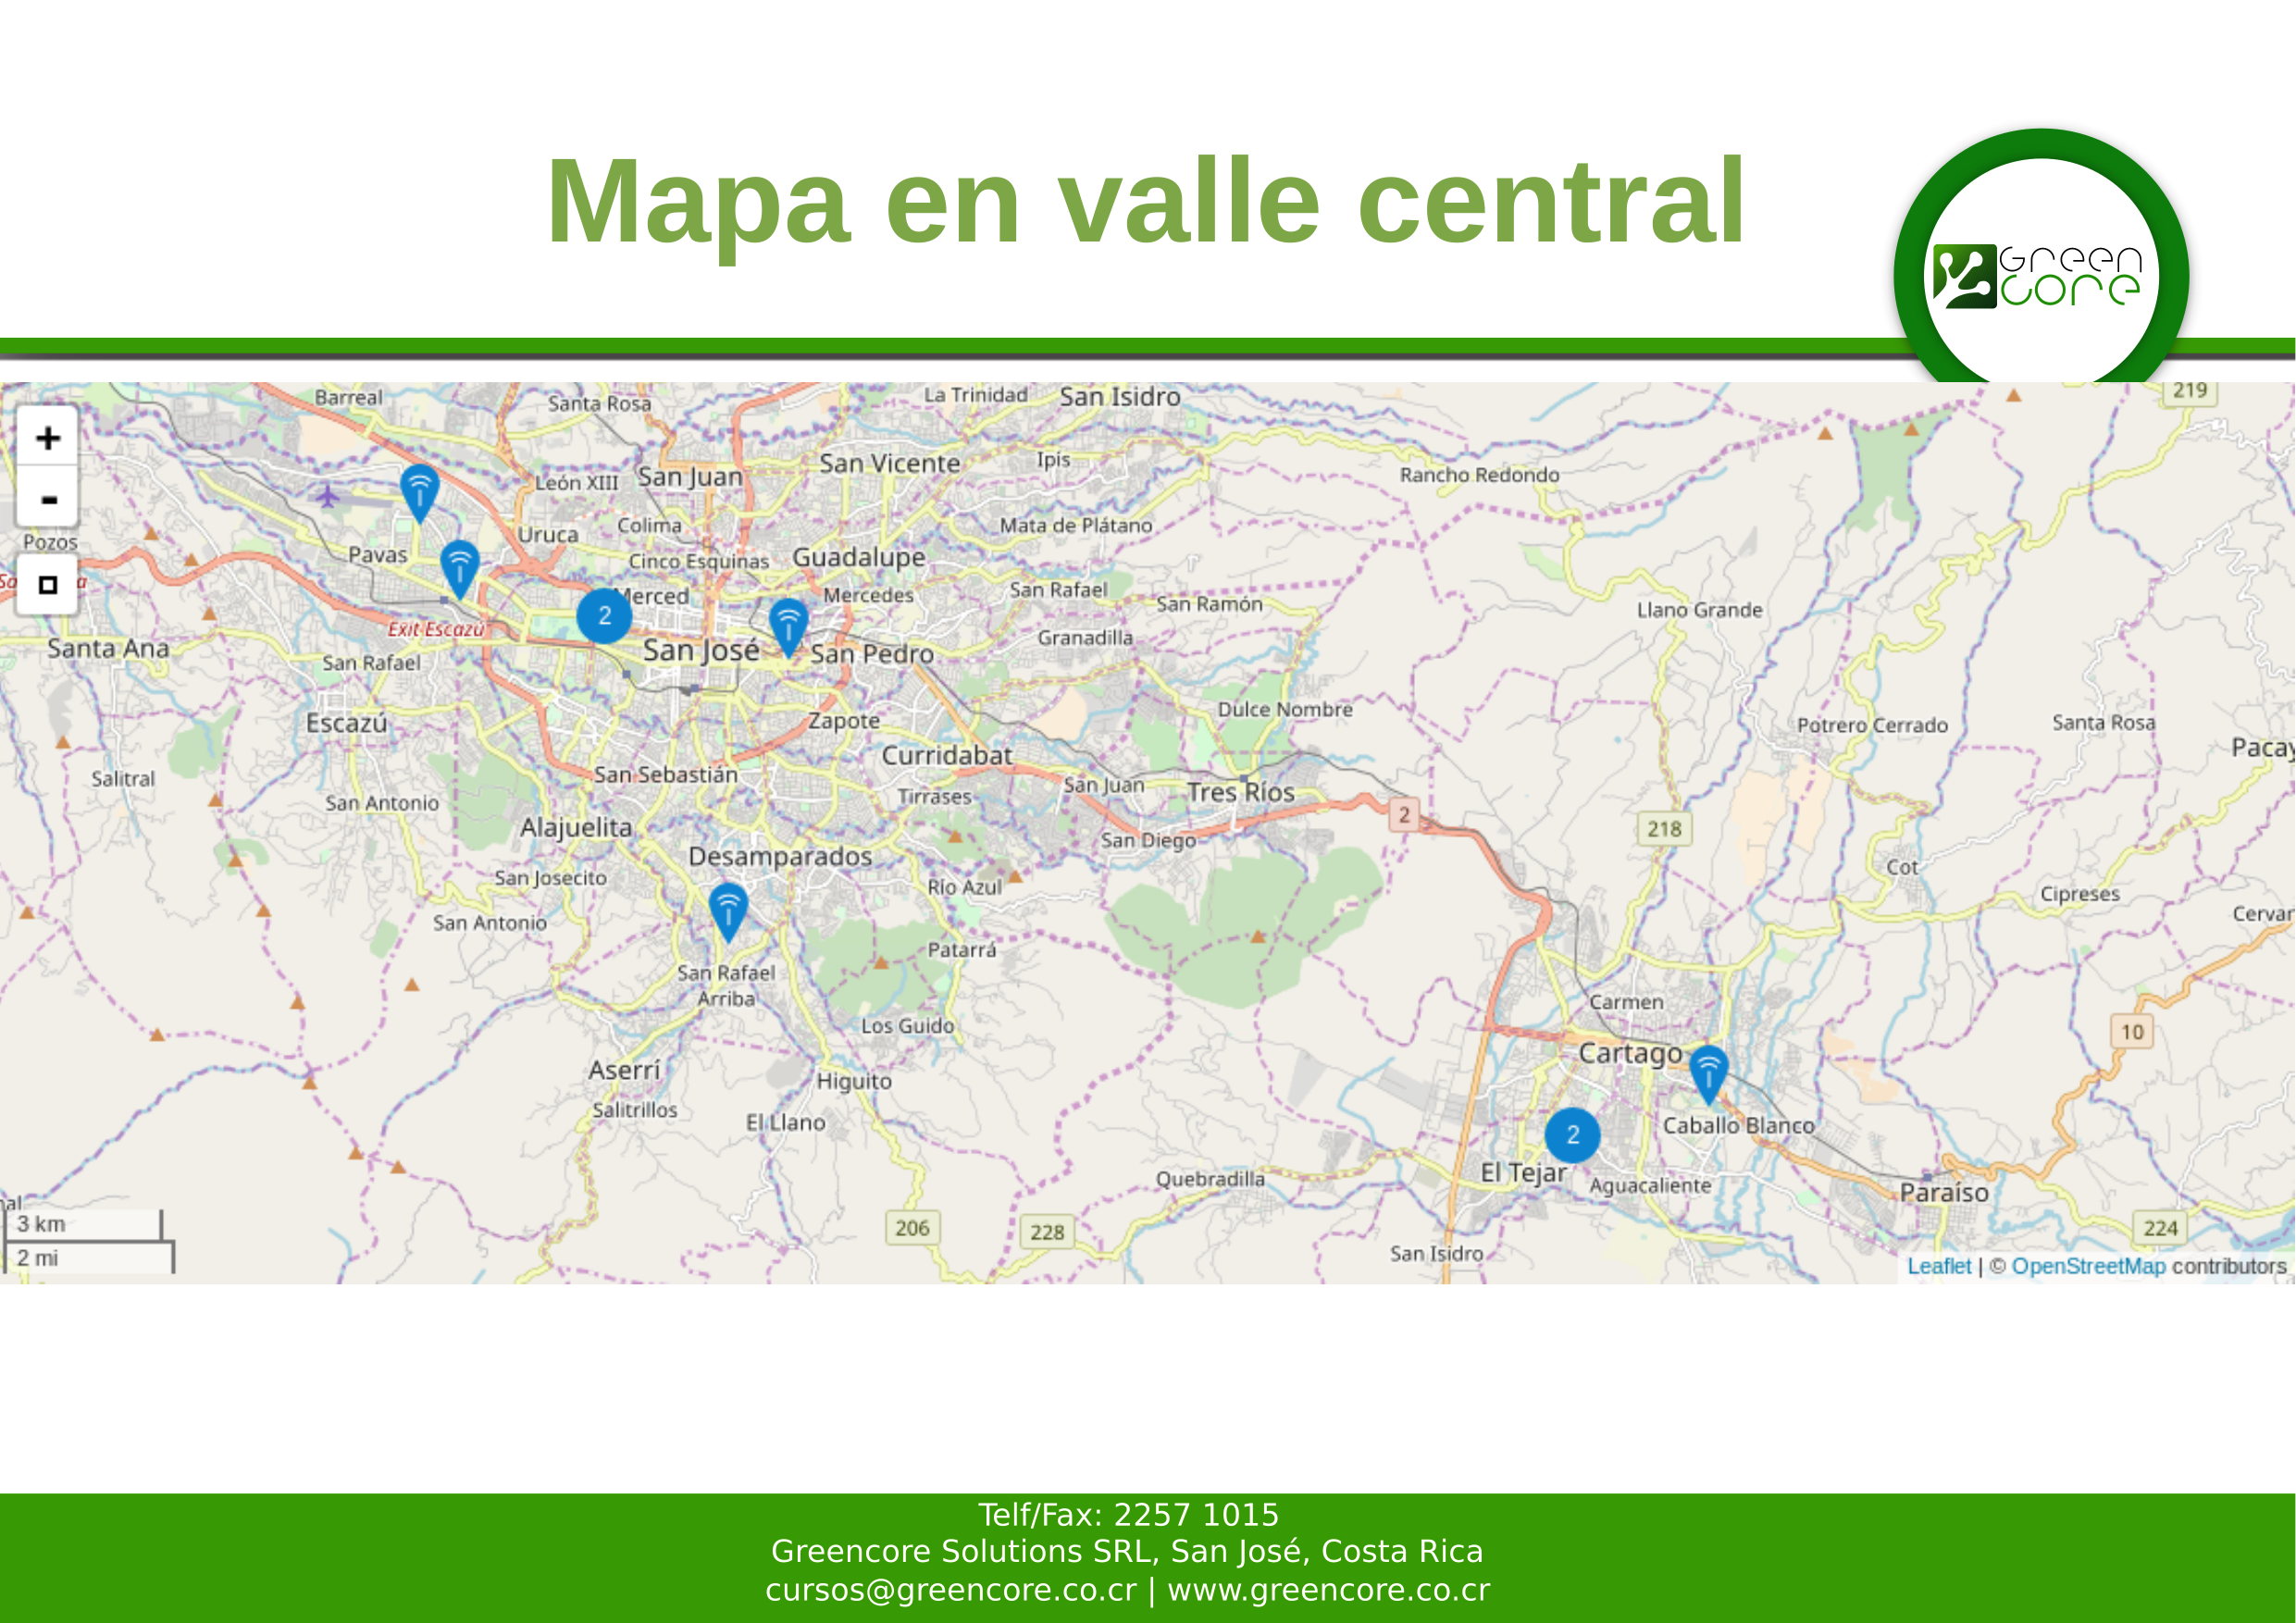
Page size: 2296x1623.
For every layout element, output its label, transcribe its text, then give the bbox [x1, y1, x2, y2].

title Mapa en valle central [115, 64, 2181, 336]
picture [0, 0, 2296, 1623]
